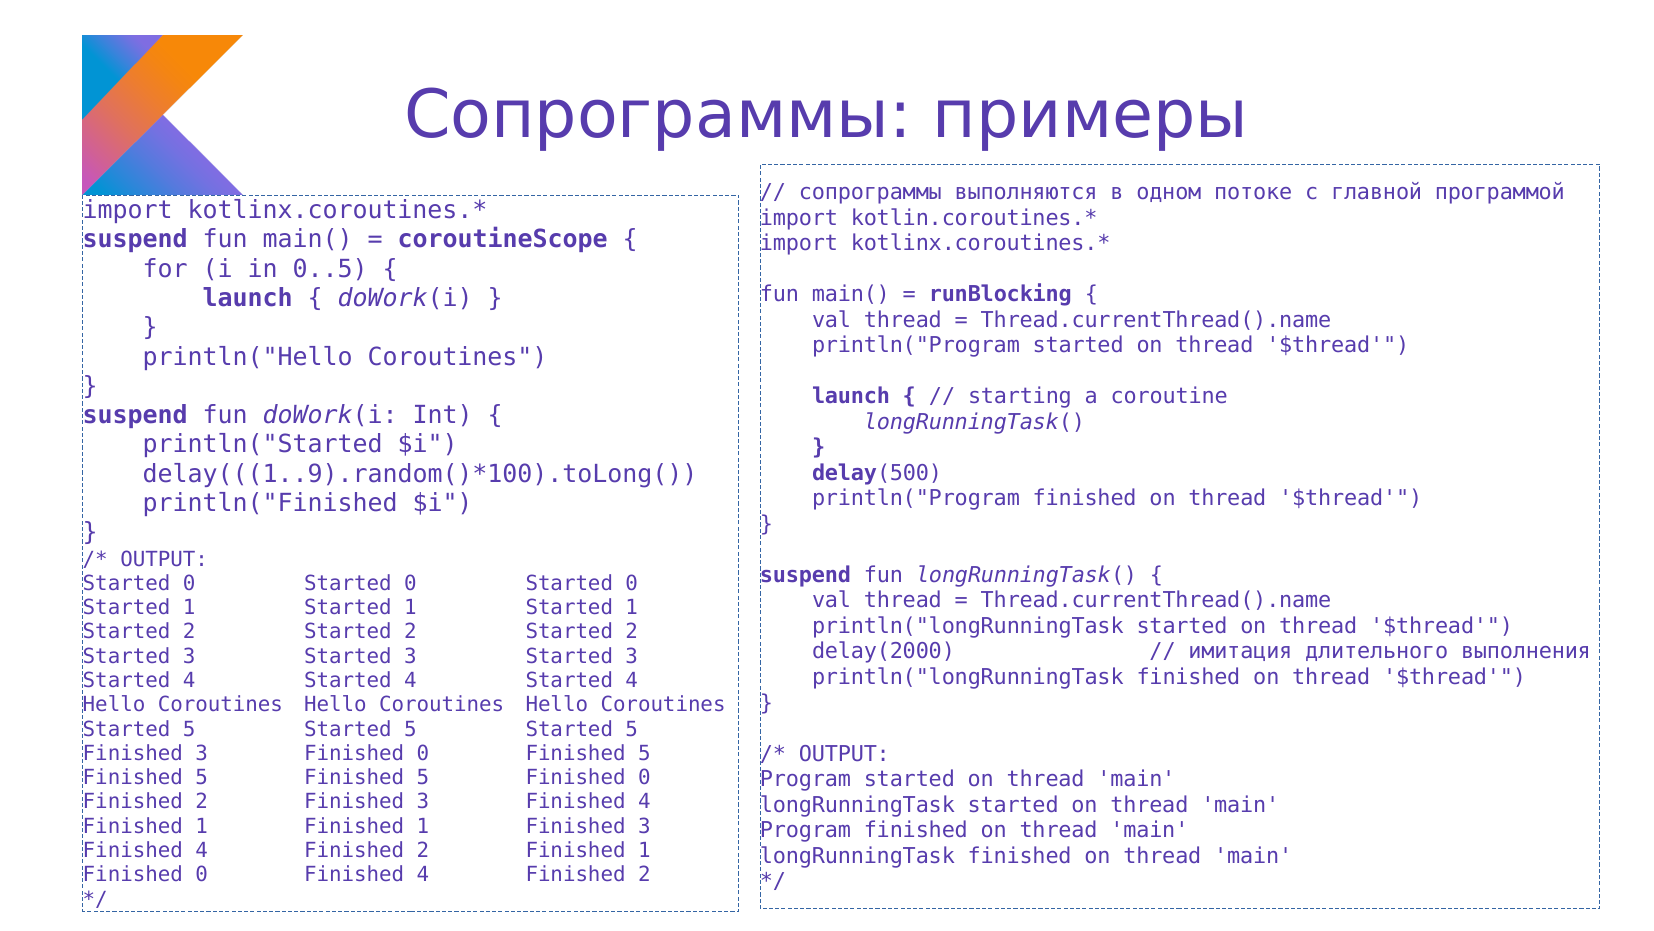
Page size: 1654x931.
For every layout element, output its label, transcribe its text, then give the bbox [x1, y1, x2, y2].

text_box // сопрограммы выполняются в одном потоке с главной программой import kotlin.coroutines.* import kotlinx.coroutines.* fun main() = runBlocking { val thread = Thread.currentThread().name println("Program started on thread '$thread'") launch { // starting a coroutine longRunningTask() } delay(500) println("Program finished on thread '$thread'") } suspend fun longRunningTask() { val thread = Thread.currentThread().name println("longRunningTask started on thread '$thread'") delay(2000) // имитация длительного выполнения println("longRunningTask finished on thread '$thread'") } /* OUTPUT: Program started on thread 'main' longRunningTask started on thread 'main' Program finished on thread 'main' longRunningTask finished on thread 'main' */ [760, 164, 1600, 909]
title Сопрограммы: примеры [243, 37, 1571, 193]
picture [82, 35, 243, 195]
subtitle import kotlinx.coroutines.* suspend fun main() = coroutineScope { for (i in 0..5) { launch { doWork(i) } } println("Hello Coroutines") } suspend fun doWork(i: Int) { println("Started $i") delay(((1..9).random()*100).toLong()) println("Finished $i") } /* OUTPUT: Started 0 Started 0 Started 0 Started 1 Started 1 Started 1 Started 2 Started 2 Started 2 Started 3 Started 3 Started 3 Started 4 Started 4 Started 4 Hello Coroutines Hello Coroutines Hello Coroutines Started 5 Started 5 Started 5 Finished 3 Finished 0 Finished 5 Finished 5 Finished 5 Finished 0 Finished 2 Finished 3 Finished 4 Finished 1 Finished 1 Finished 3 Finished 4 Finished 2 Finished 1 Finished 0 Finished 4 Finished 2 */ [82, 195, 739, 912]
